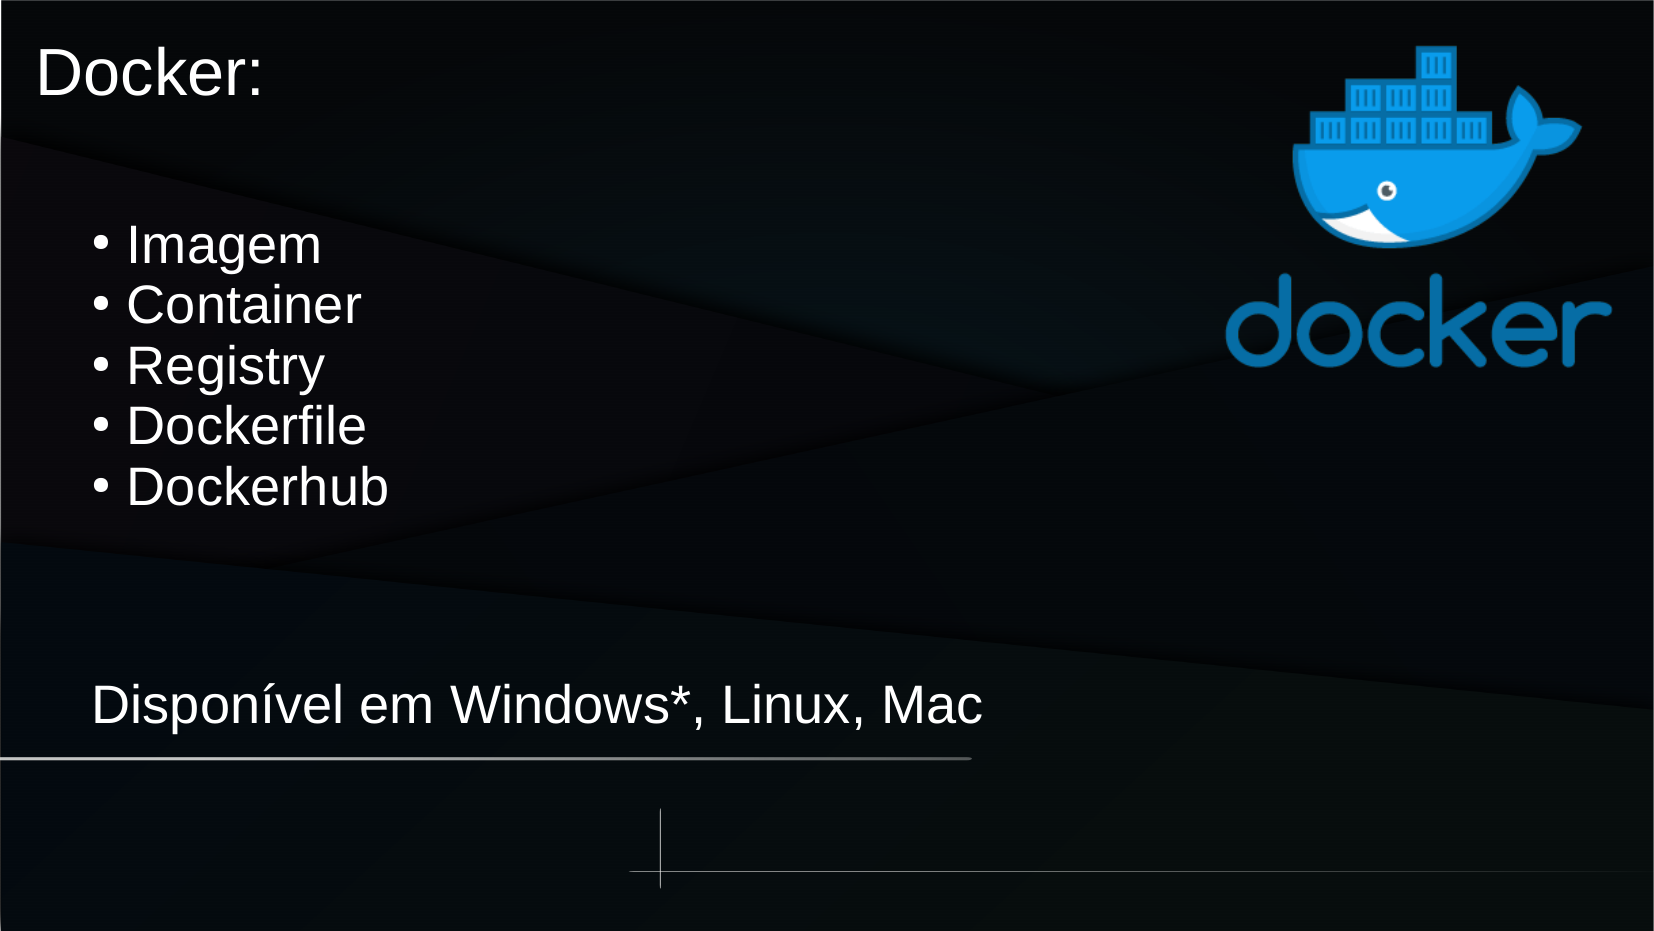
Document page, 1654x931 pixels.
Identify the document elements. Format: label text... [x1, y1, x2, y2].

text_box Imagem Container Registry Dockerfile Dockerhub [76, 206, 1111, 585]
picture [0, 0, 1654, 931]
text_box Disponível em Windows*, Linux, Mac [76, 667, 1028, 745]
list Docker: [35, 35, 591, 119]
